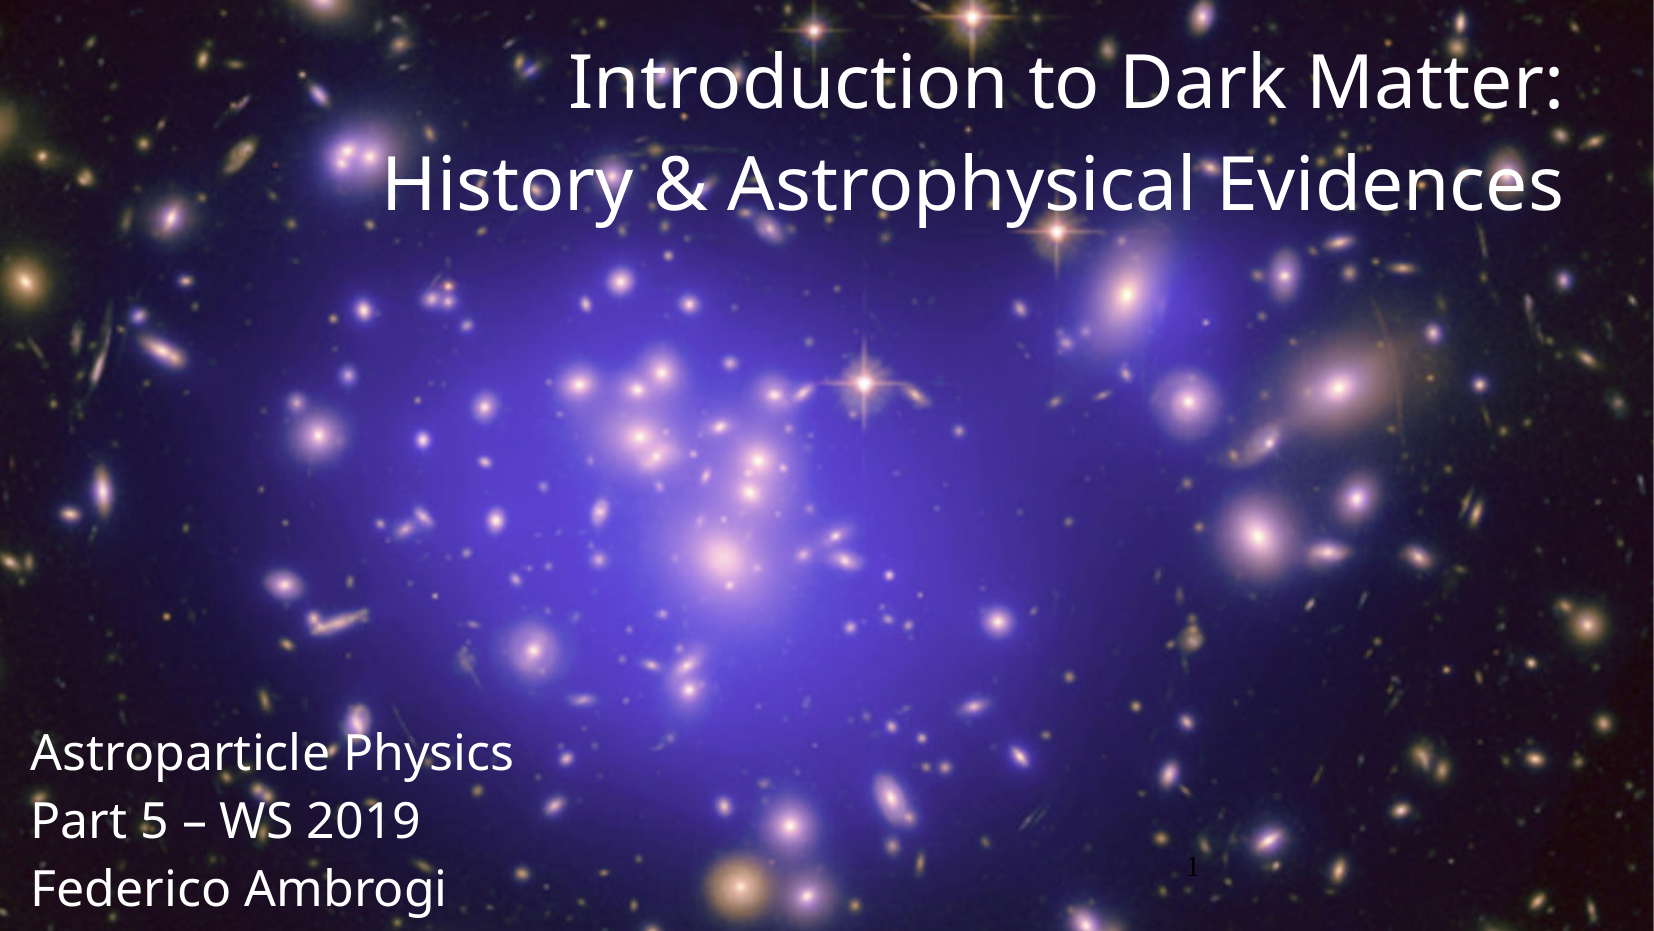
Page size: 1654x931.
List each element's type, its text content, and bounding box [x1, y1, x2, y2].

text_box Astroparticle Physics Part 5 – WS 2019 Federico Ambrogi [15, 709, 592, 931]
text_box [1185, 847, 1571, 912]
text_box Introduction to Dark Matter: History & Astrophysical Evidences [366, 20, 1615, 247]
picture [0, 0, 1654, 931]
